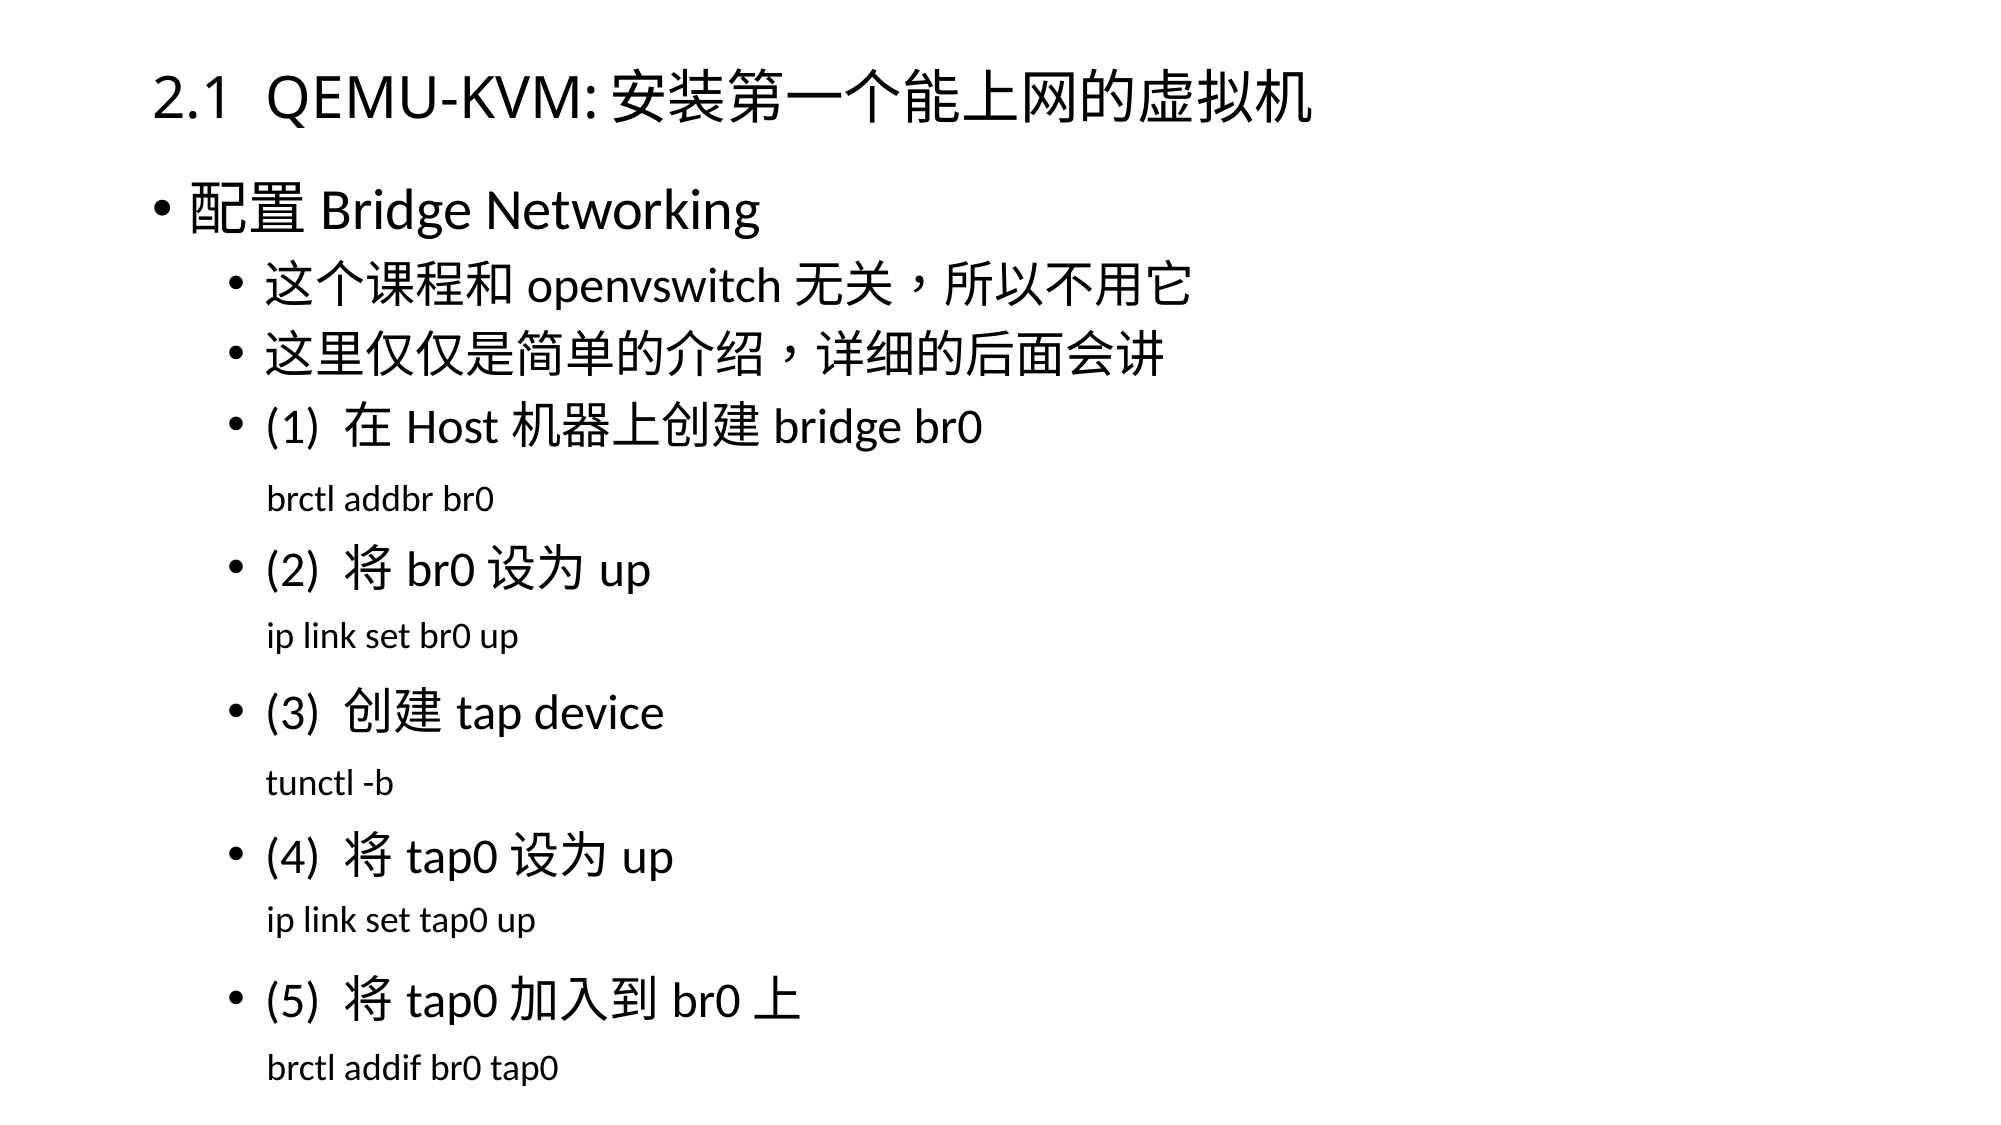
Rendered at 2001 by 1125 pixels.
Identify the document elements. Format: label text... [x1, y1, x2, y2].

text_box brctl addbr br0 [251, 467, 510, 527]
list 配置Bridge Networking 这个课程和openvswitch无关，所以不用它 这里仅仅是简单的介绍，详细的后面会讲 (1) 在Host机器上创建bridge br0 (2) 将br0设为up (3) 创建tap device (4) 将tap0设为up (5) 将tap0加入到br0上 [137, 171, 1863, 1096]
text_box brctl addif br0 tap0 [251, 1035, 575, 1096]
text_box tunctl -b [250, 750, 410, 811]
text_box ip link set br0 up [251, 603, 535, 664]
title 2.1 QEMU-KVM:安装第一个能上网的虚拟机 [137, 59, 1863, 140]
text_box ip link set tap0 up [251, 887, 552, 948]
